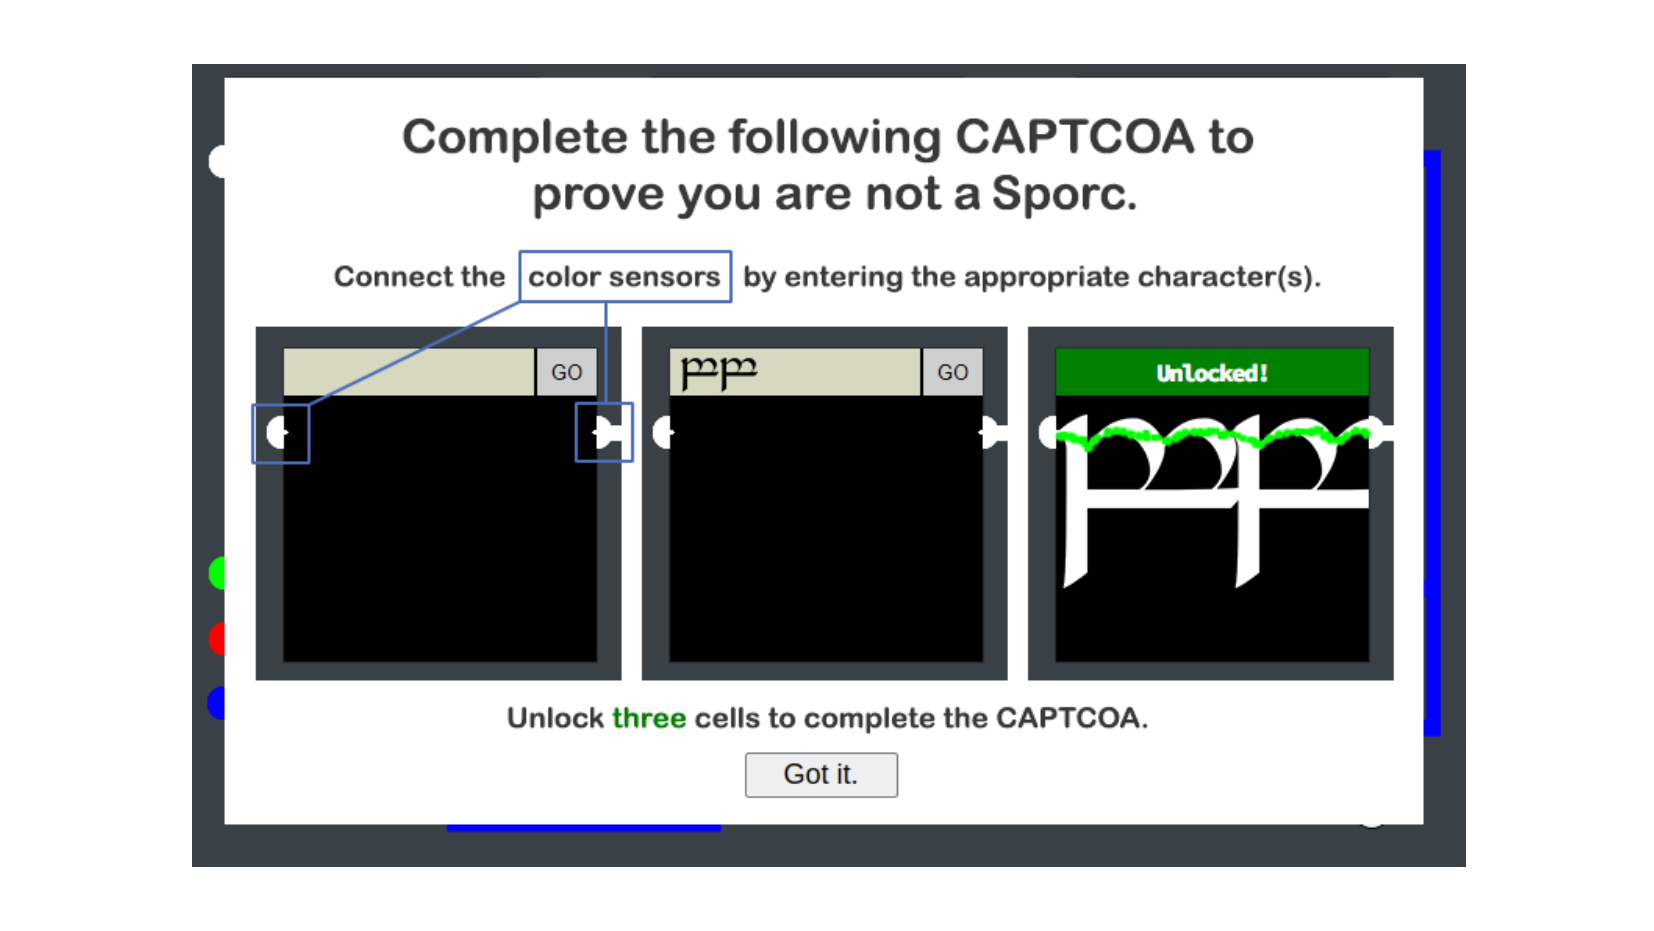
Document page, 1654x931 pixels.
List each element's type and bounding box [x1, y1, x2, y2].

picture [192, 64, 1466, 867]
